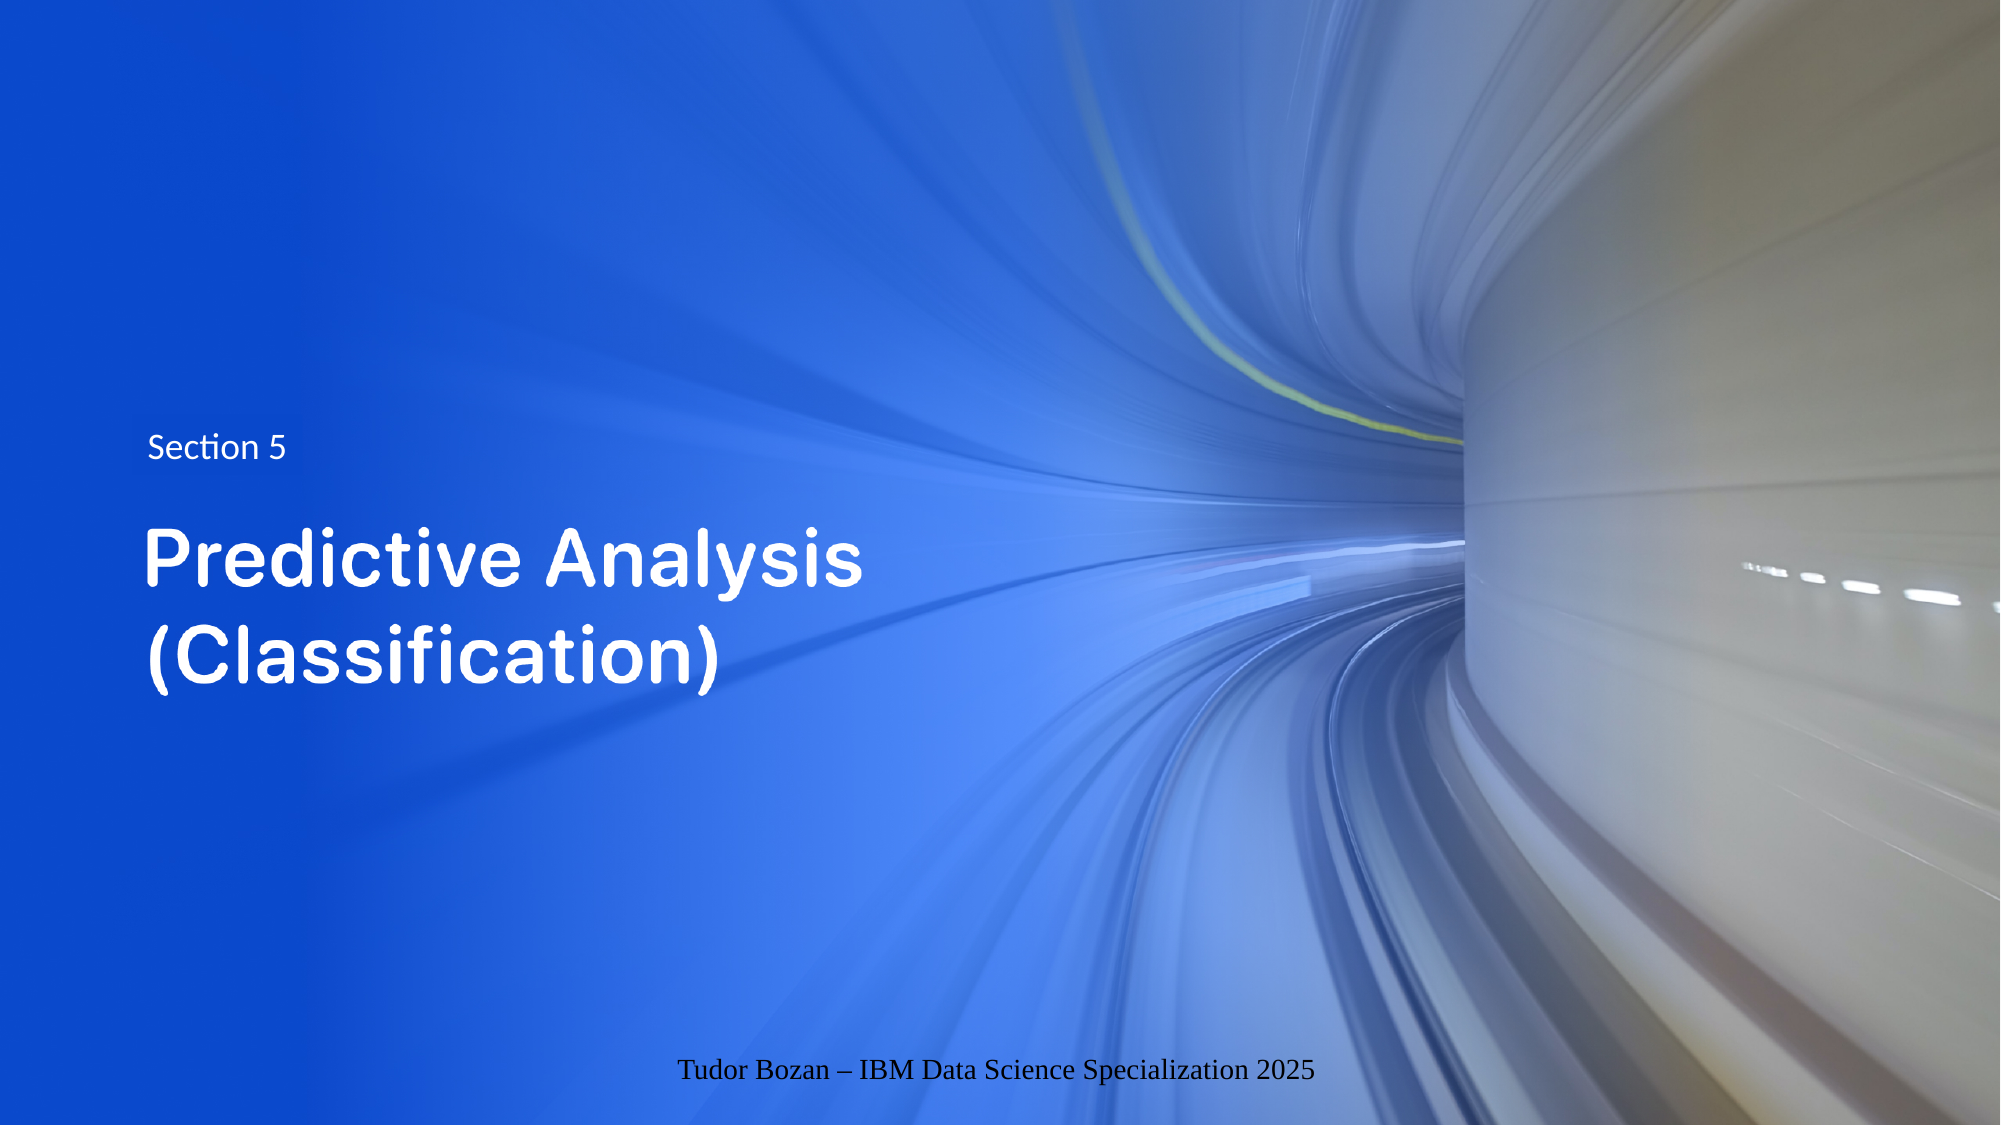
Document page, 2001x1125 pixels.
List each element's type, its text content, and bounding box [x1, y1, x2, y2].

picture [0, 0, 2001, 1125]
text_box Section 5 [132, 414, 303, 475]
